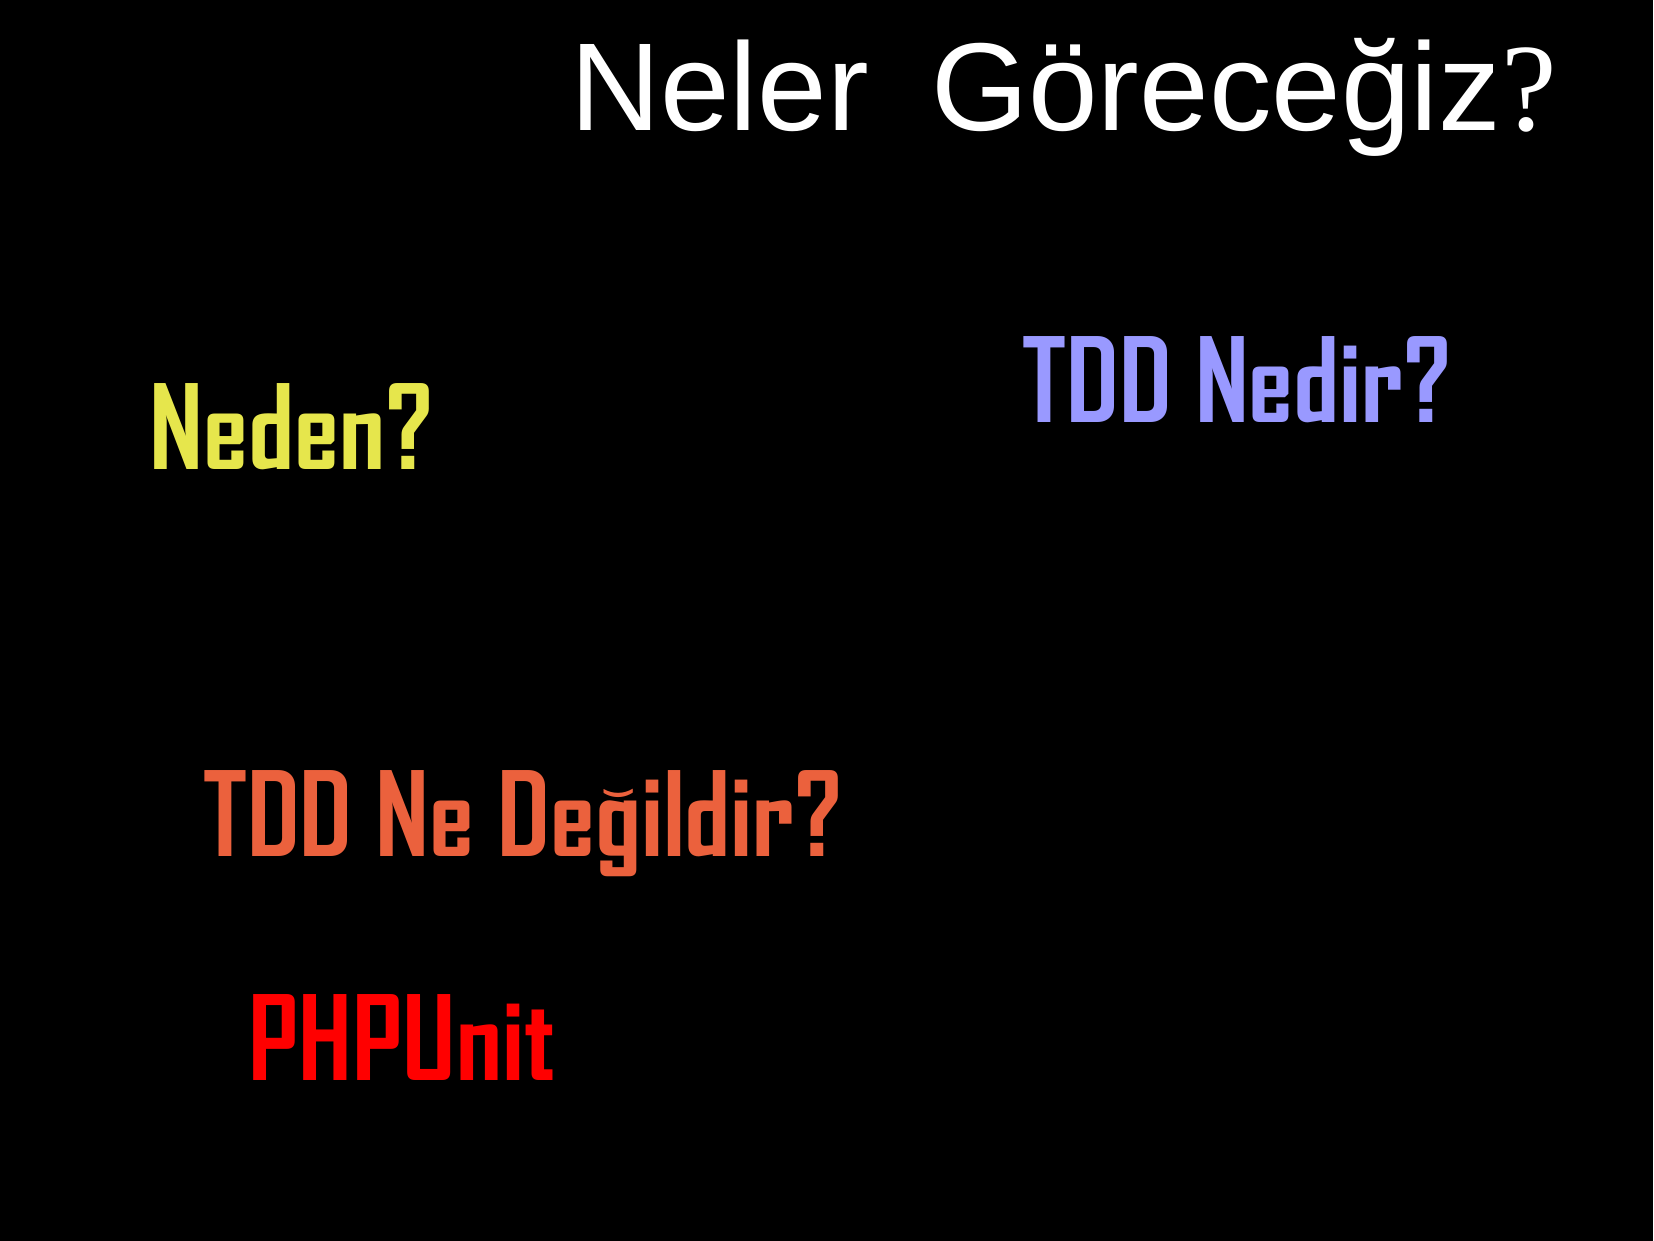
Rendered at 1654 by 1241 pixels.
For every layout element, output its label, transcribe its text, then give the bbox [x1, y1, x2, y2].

text_box Neden? [135, 349, 448, 500]
text_box TDD Nedir? [1007, 302, 1467, 453]
text_box Neler Göreceğiz? [555, 36, 1098, 201]
text_box PHPUnit [233, 960, 571, 1111]
text_box TDD Ne Değildir? [188, 736, 858, 887]
